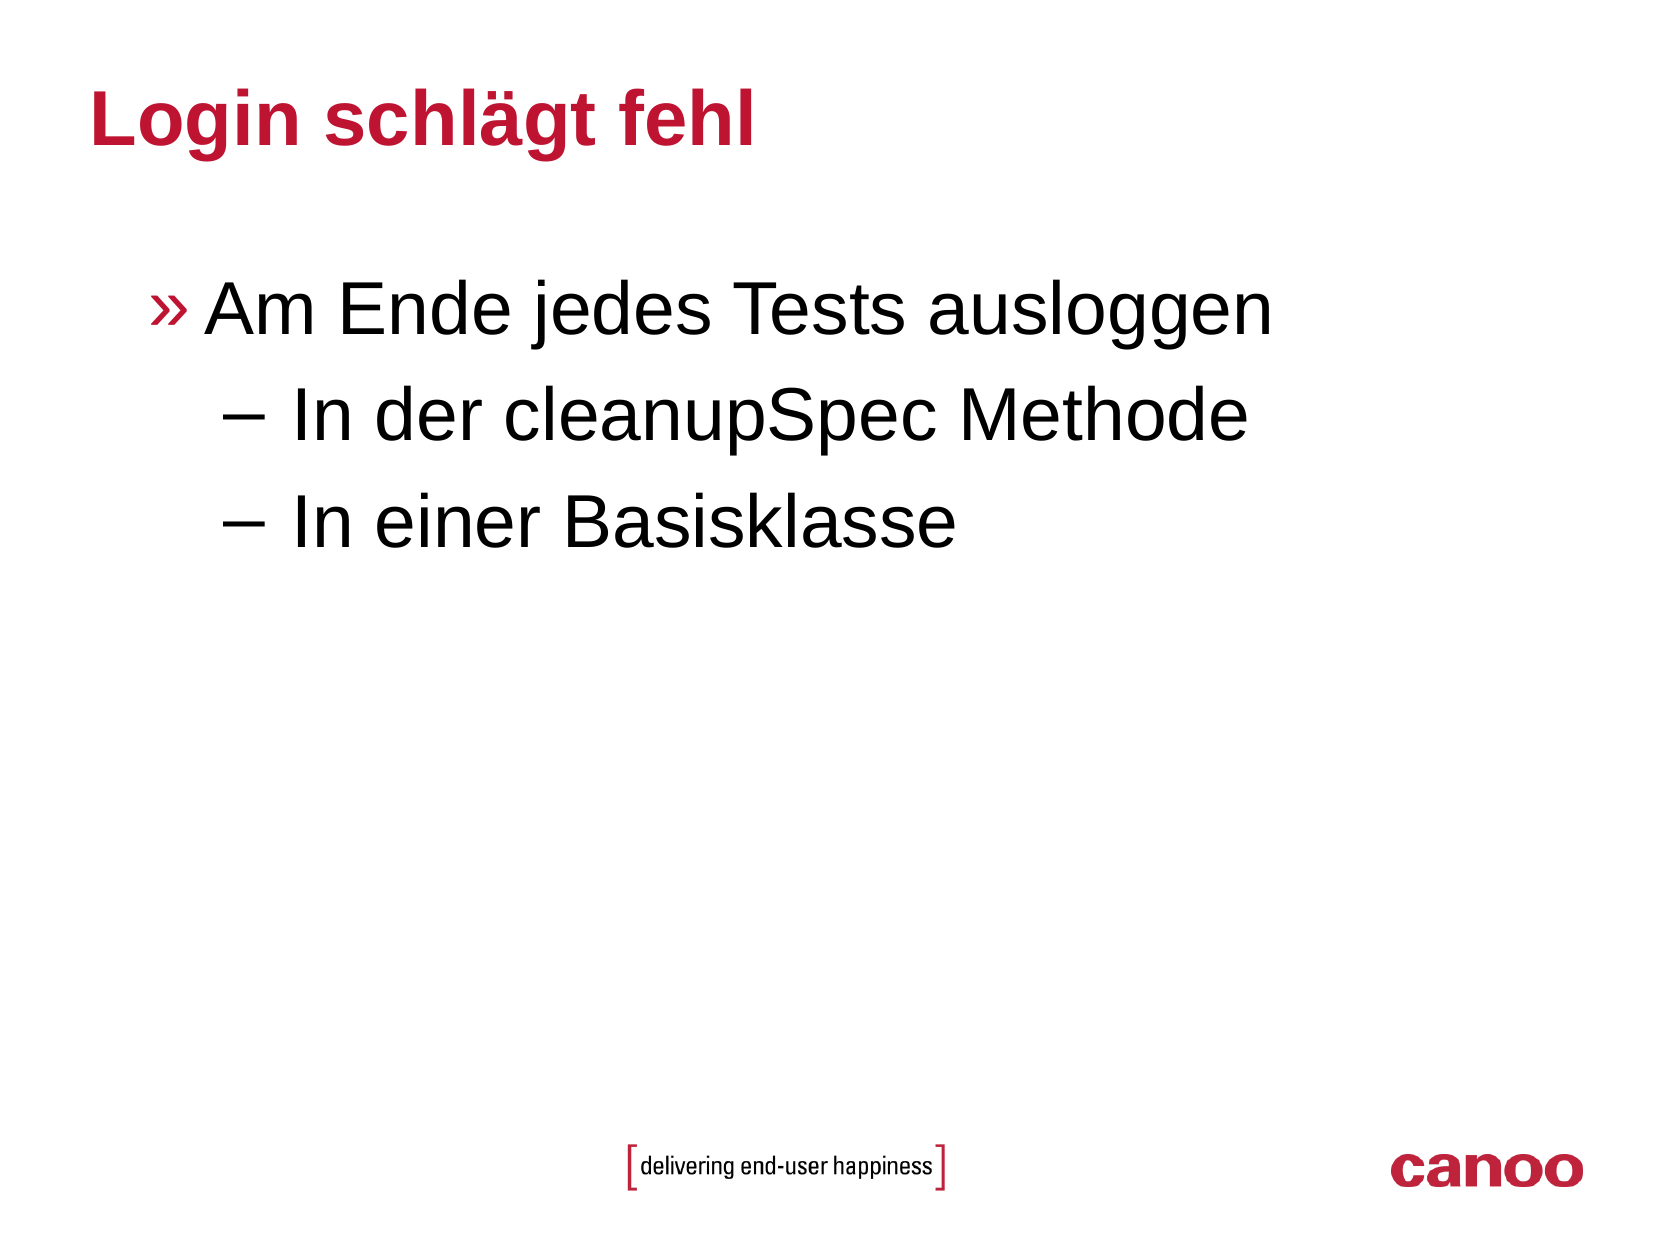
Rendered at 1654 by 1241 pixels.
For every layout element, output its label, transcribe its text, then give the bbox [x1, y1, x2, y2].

title Login schlägt fehl [75, 60, 1591, 181]
picture [1391, 1154, 1583, 1187]
list Am Ende jedes Tests ausloggen In der cleanupSpec Methode In einer Basisklasse [134, 251, 1546, 1158]
picture [621, 1158, 951, 1194]
